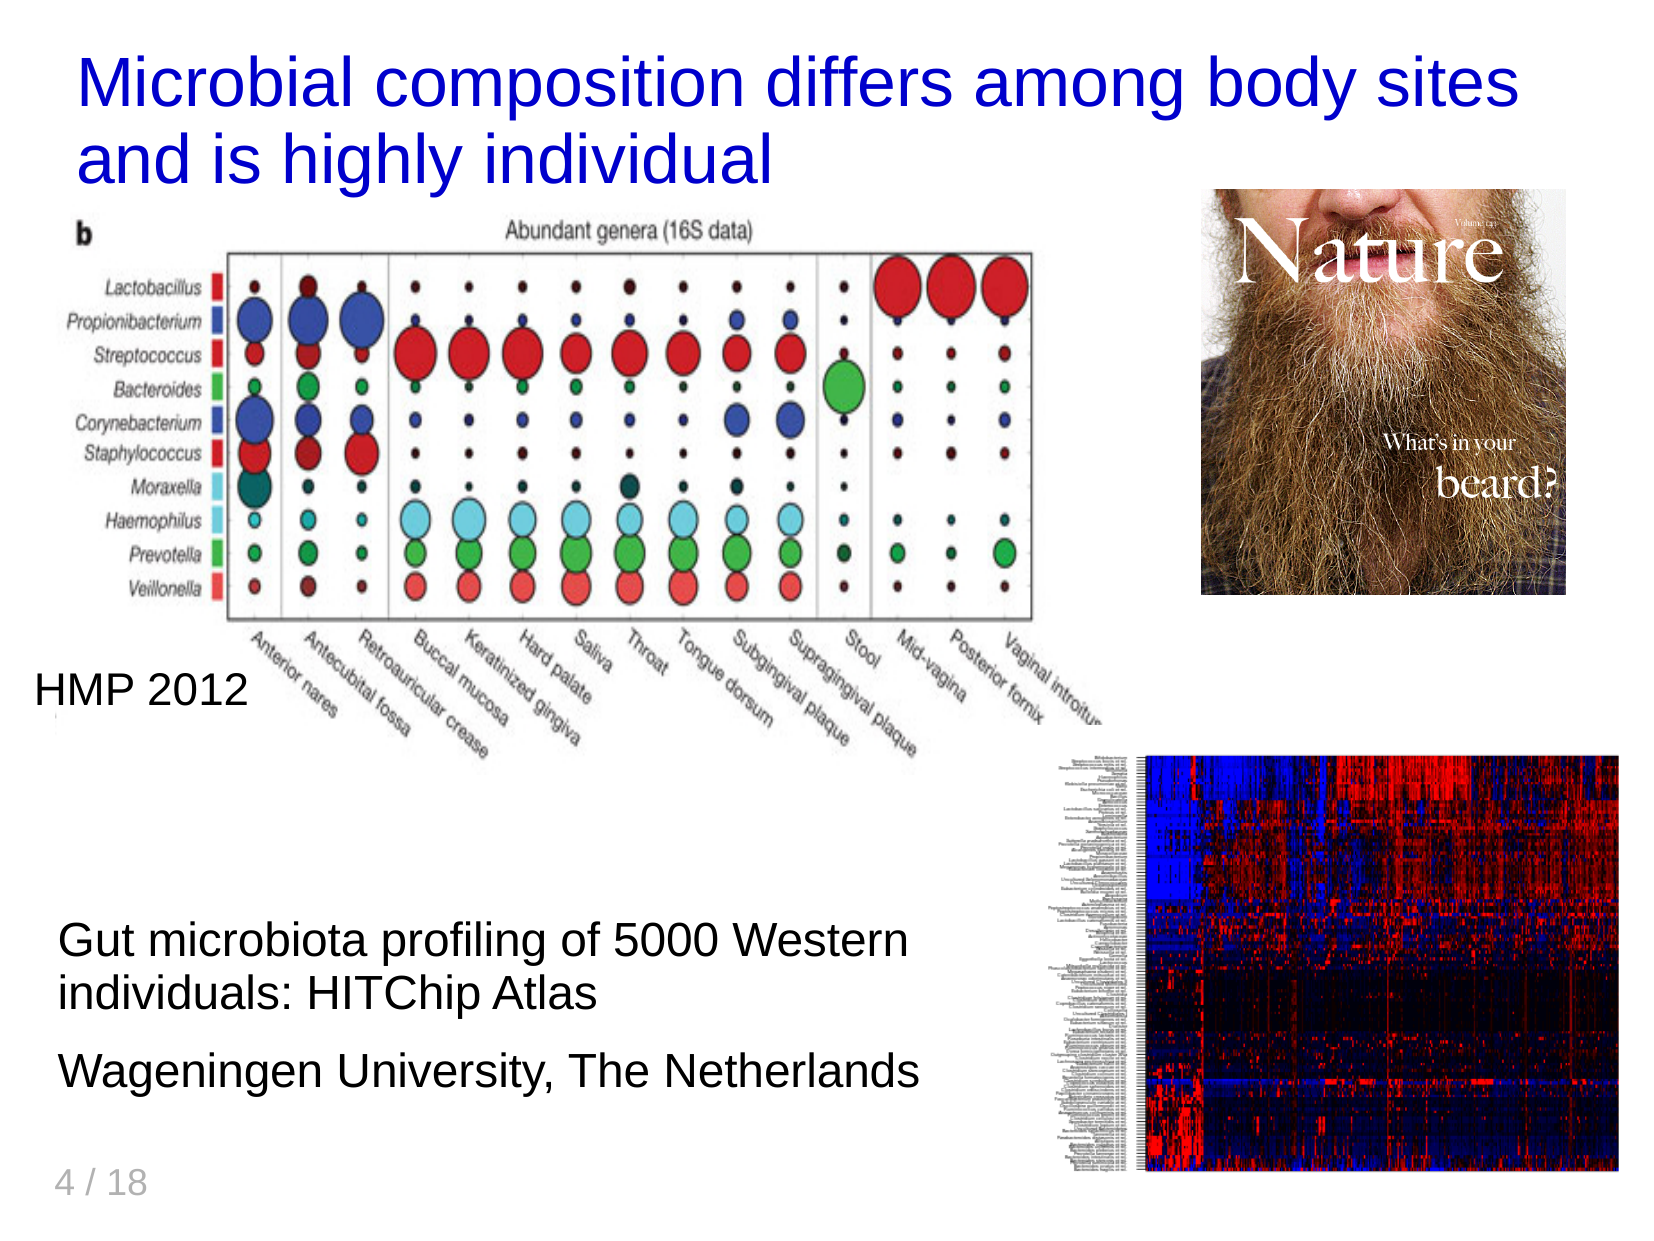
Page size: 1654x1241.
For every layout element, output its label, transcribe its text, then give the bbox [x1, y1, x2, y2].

list Gut microbiota profiling of 5000 Western individuals: HITChip Atlas Wageningen University, The Netherlands [57, 913, 939, 1145]
list HMP 2012 [33, 663, 274, 724]
list Microbial composition differs among body sites and is highly individual [75, 42, 1604, 200]
picture [1201, 189, 1566, 595]
picture [55, 204, 1637, 1222]
text_box <number> / 18 [39, 1154, 293, 1212]
